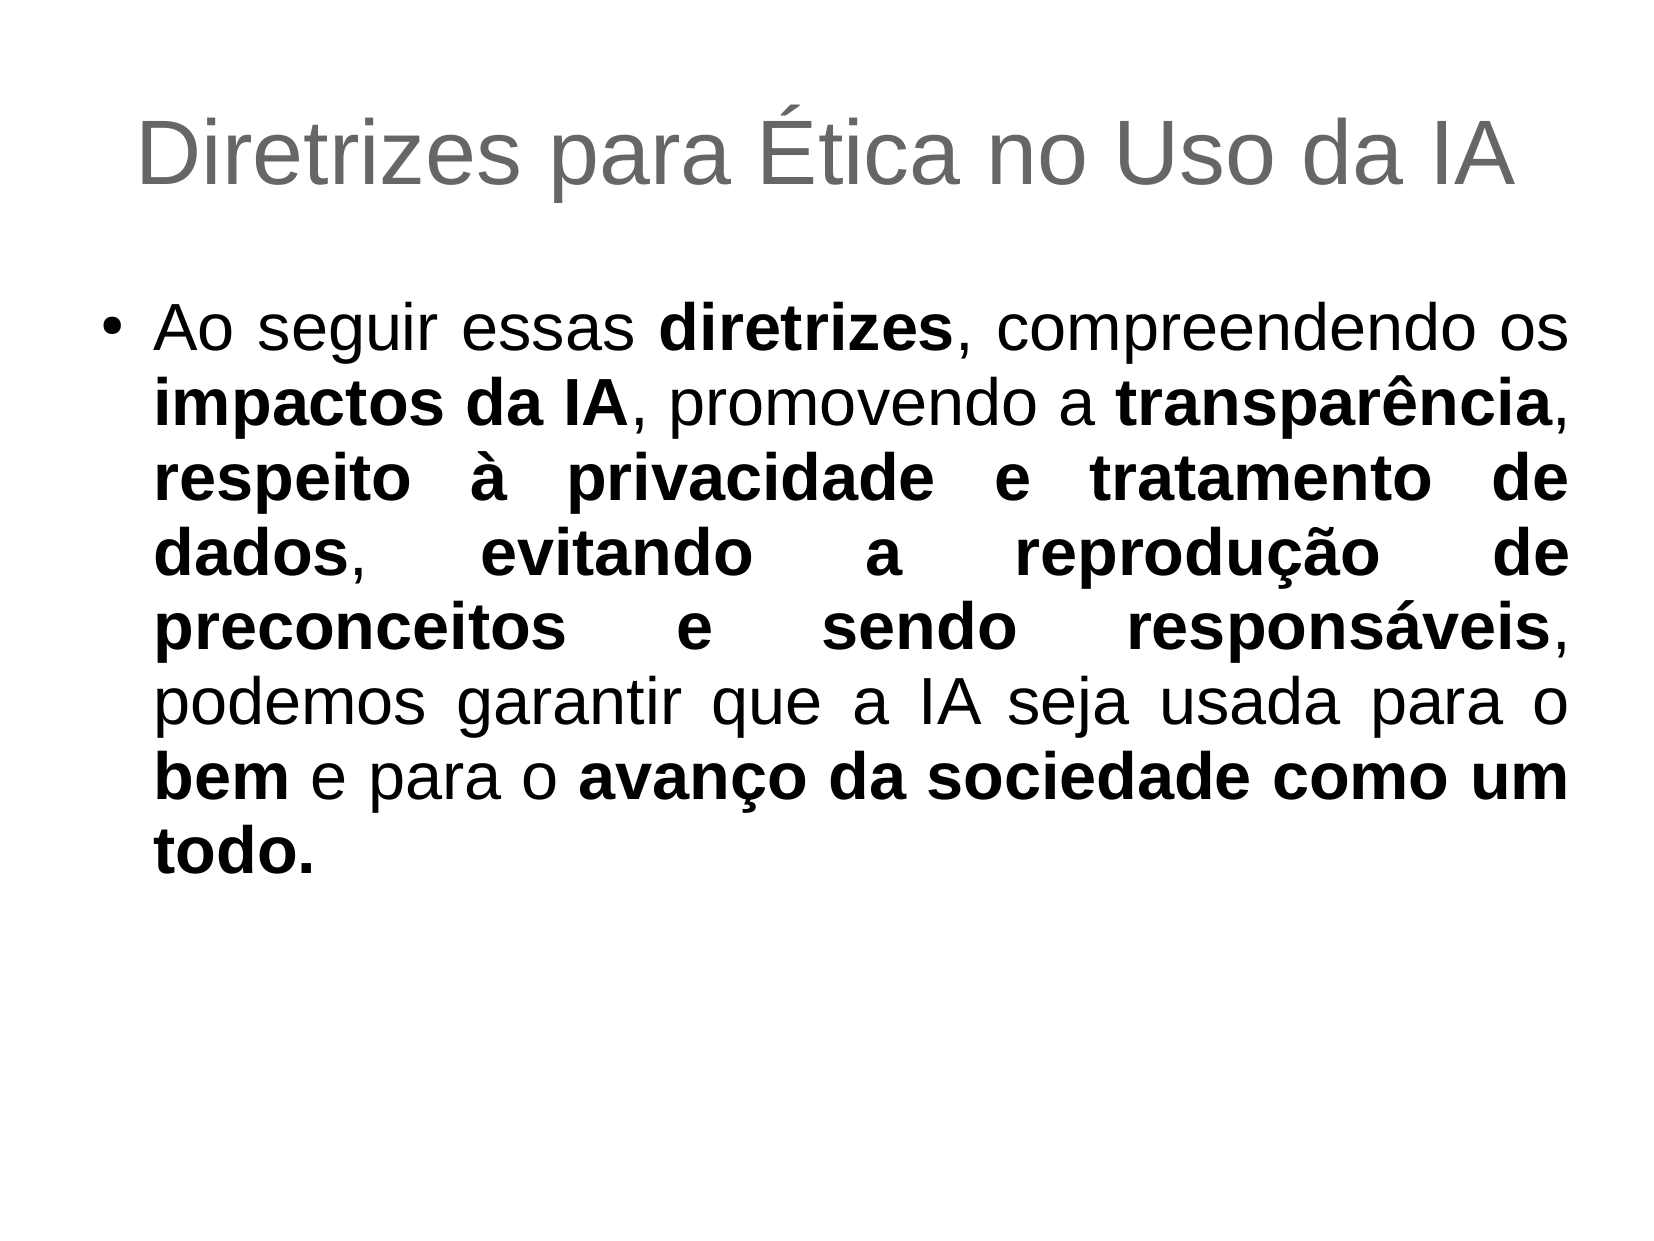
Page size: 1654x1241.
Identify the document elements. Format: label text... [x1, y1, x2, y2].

title Diretrizes para Ética no Uso da IA [82, 49, 1571, 257]
list Ao seguir essas diretrizes, compreendendo os impactos da IA, promovendo a transparência, respeito à privacidade e tratamento de dados, evitando a reprodução de preconceitos e sendo responsáveis, podemos garantir que a IA seja usada para o bem e para o avanço da sociedade como um todo. [82, 290, 1571, 1134]
